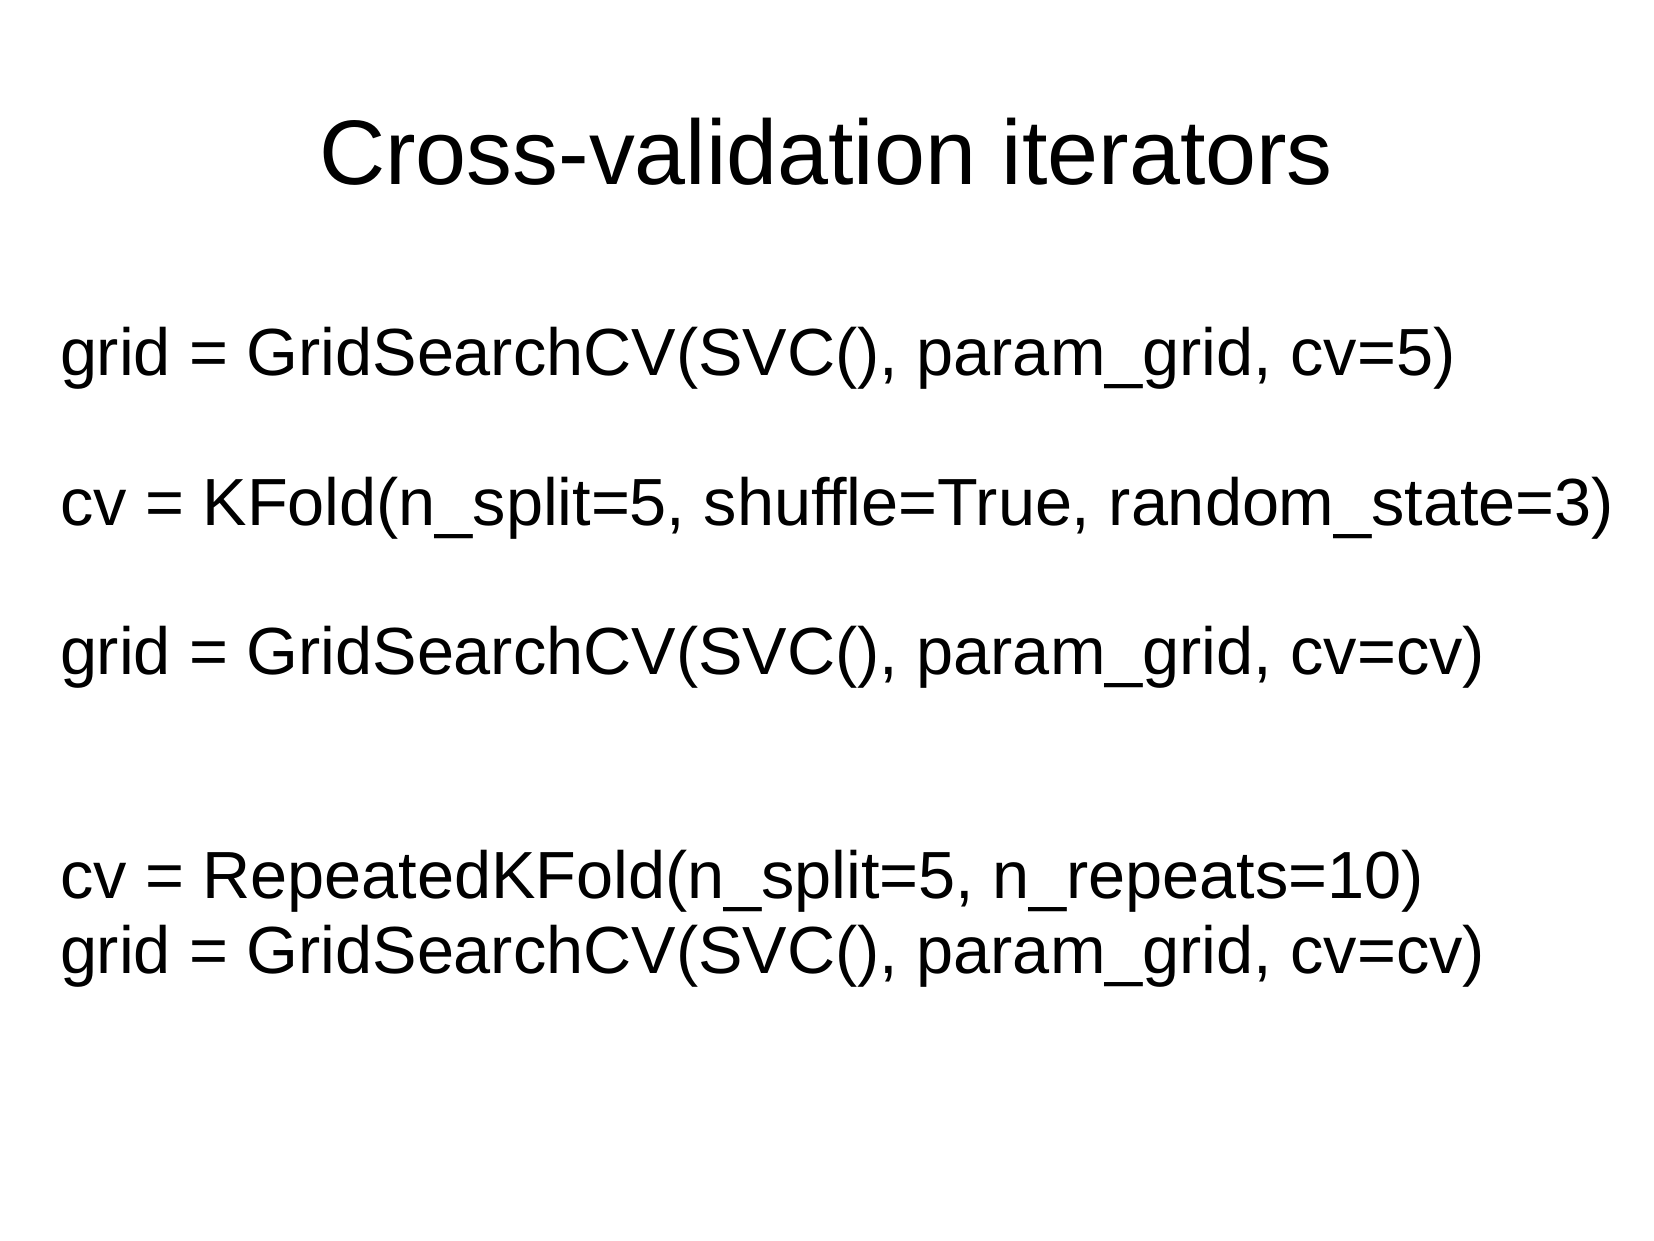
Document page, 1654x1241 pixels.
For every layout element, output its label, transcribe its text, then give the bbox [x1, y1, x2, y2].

title Cross-validation iterators [82, 49, 1571, 257]
text_box grid = GridSearchCV(SVC(), param_grid, cv=5) cv = KFold(n_split=5, shuffle=True, random_state=3) grid = GridSearchCV(SVC(), param_grid, cv=cv) cv = RepeatedKFold(n_split=5, n_repeats=10) grid = GridSearchCV(SVC(), param_grid, cv=cv) [60, 315, 1616, 940]
